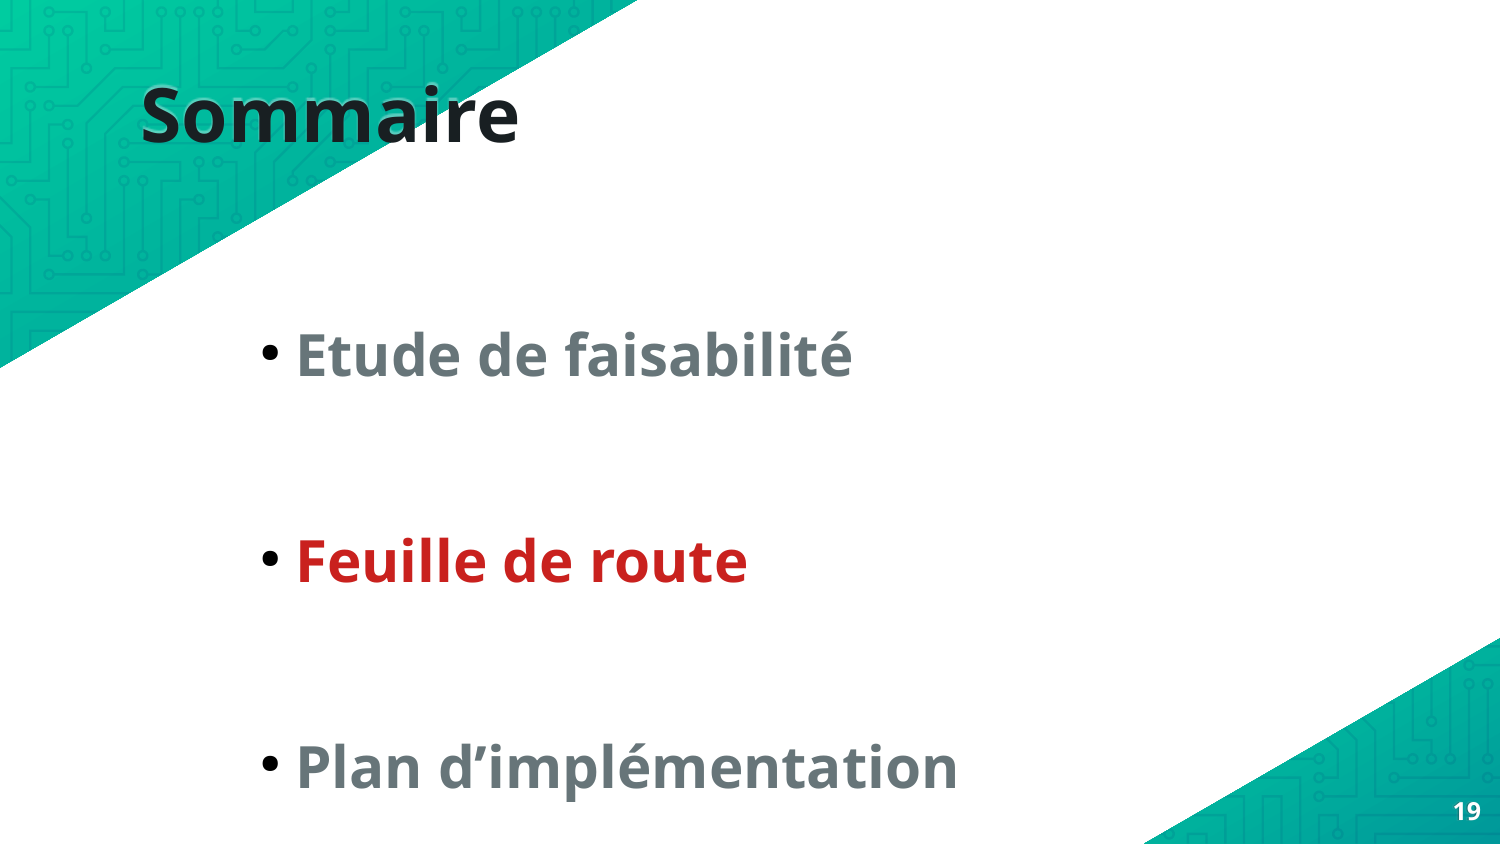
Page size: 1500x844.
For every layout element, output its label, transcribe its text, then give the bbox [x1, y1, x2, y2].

list Etude de faisabilité Feuille de route Plan d’implémentation [259, 302, 1371, 780]
slide_number <numéro> [1391, 779, 1482, 844]
title Sommaire [140, 78, 1360, 160]
